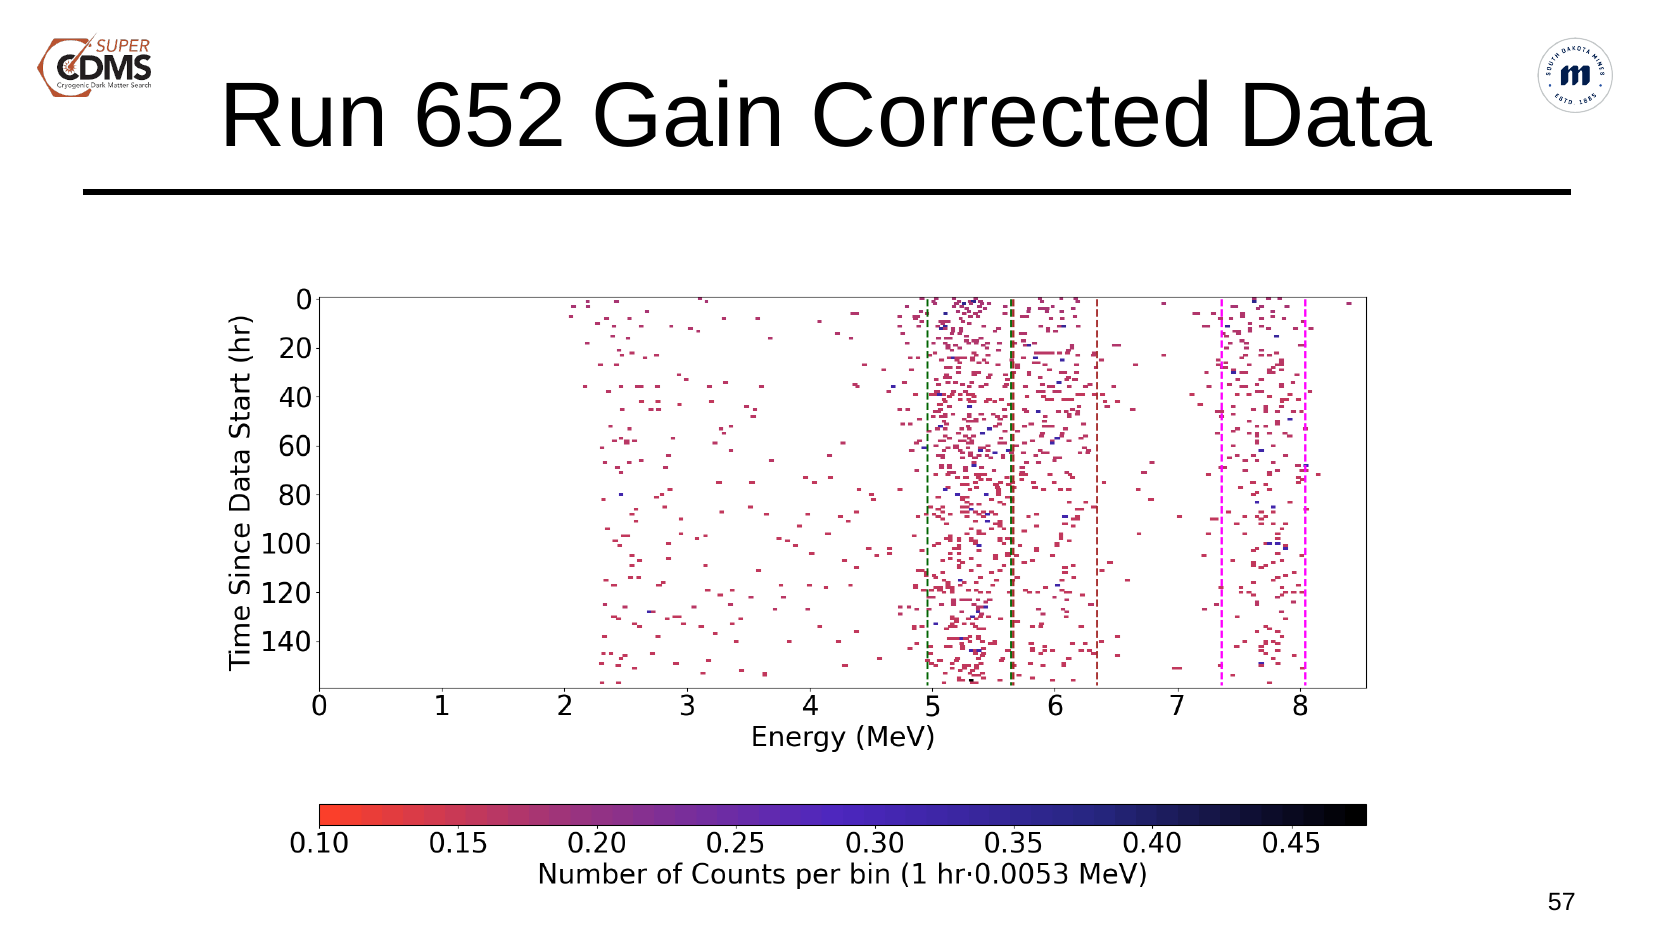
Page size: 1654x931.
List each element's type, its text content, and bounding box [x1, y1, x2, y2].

picture [150, 214, 1501, 901]
title Run 652 Gain Corrected Data [82, 37, 1571, 193]
picture [37, 32, 151, 97]
picture [1571, 37, 1613, 113]
